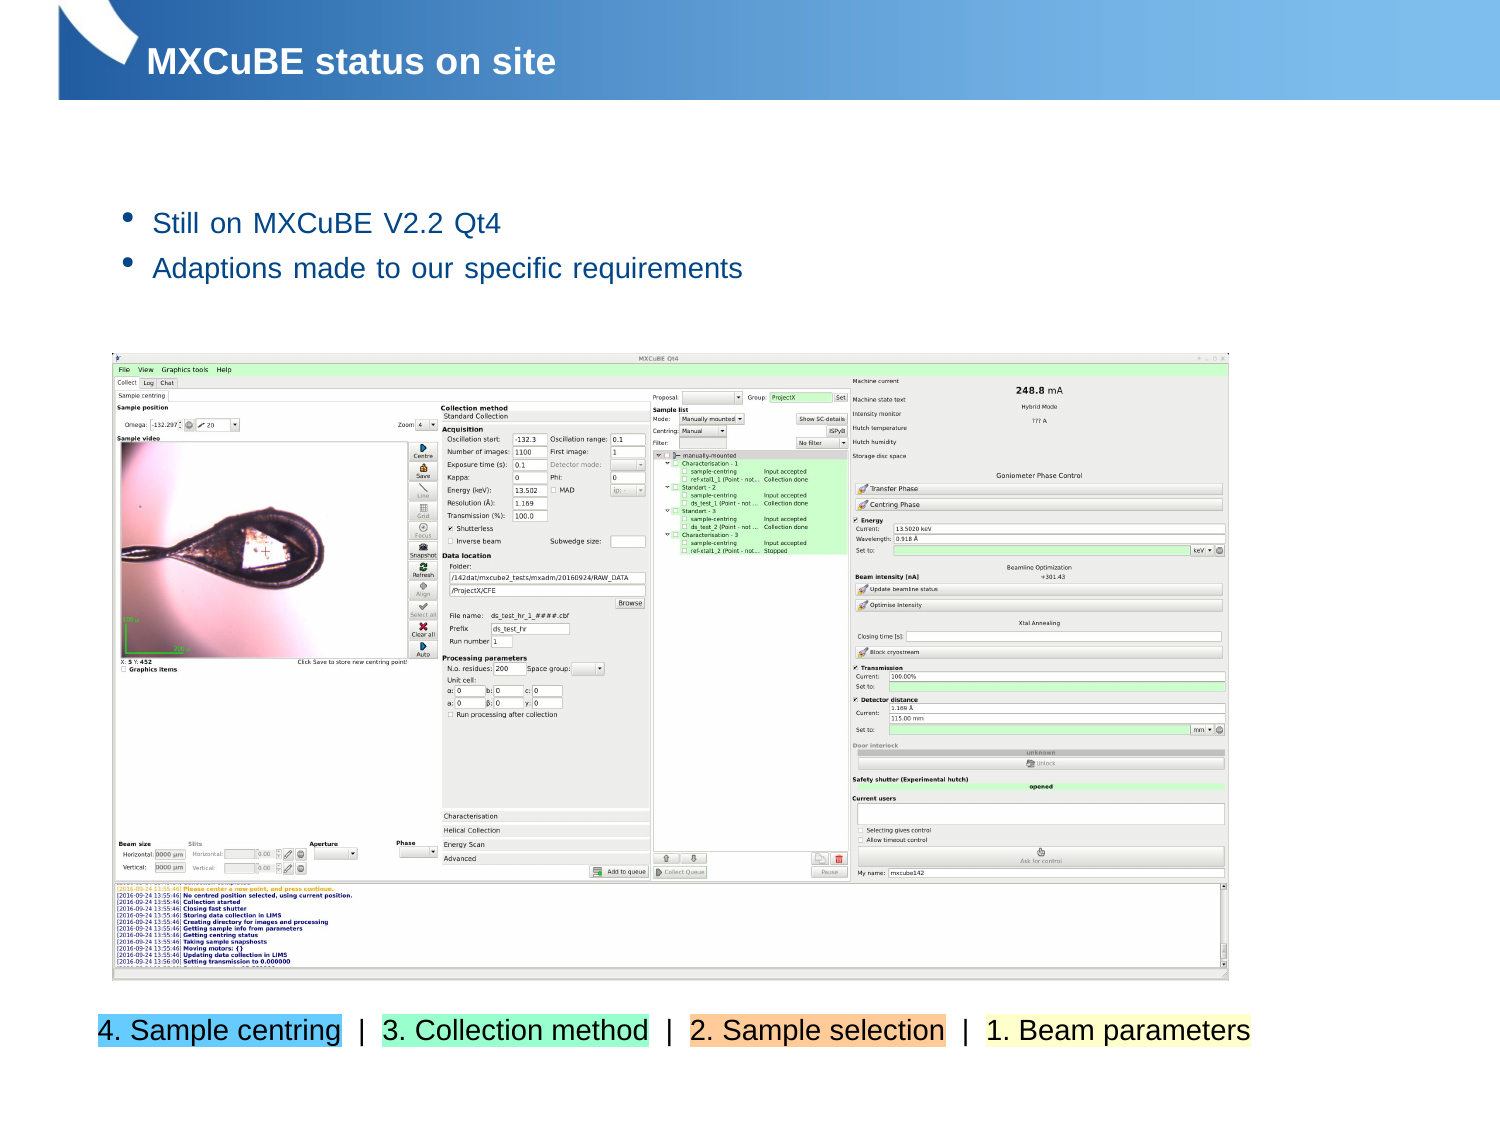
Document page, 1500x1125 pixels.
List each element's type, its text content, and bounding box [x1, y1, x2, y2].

picture [0, 0, 1500, 100]
text_box 4. Sample centring | 3. Collection method | 2. Sample selection | 1. Beam parameters [82, 1003, 1276, 1089]
text_box Still on MXCuBE V2.2 Qt4 Adaptions made to our specific requirements [106, 188, 1371, 294]
picture [112, 353, 1229, 981]
title MXCuBE status on site [131, 23, 1482, 96]
